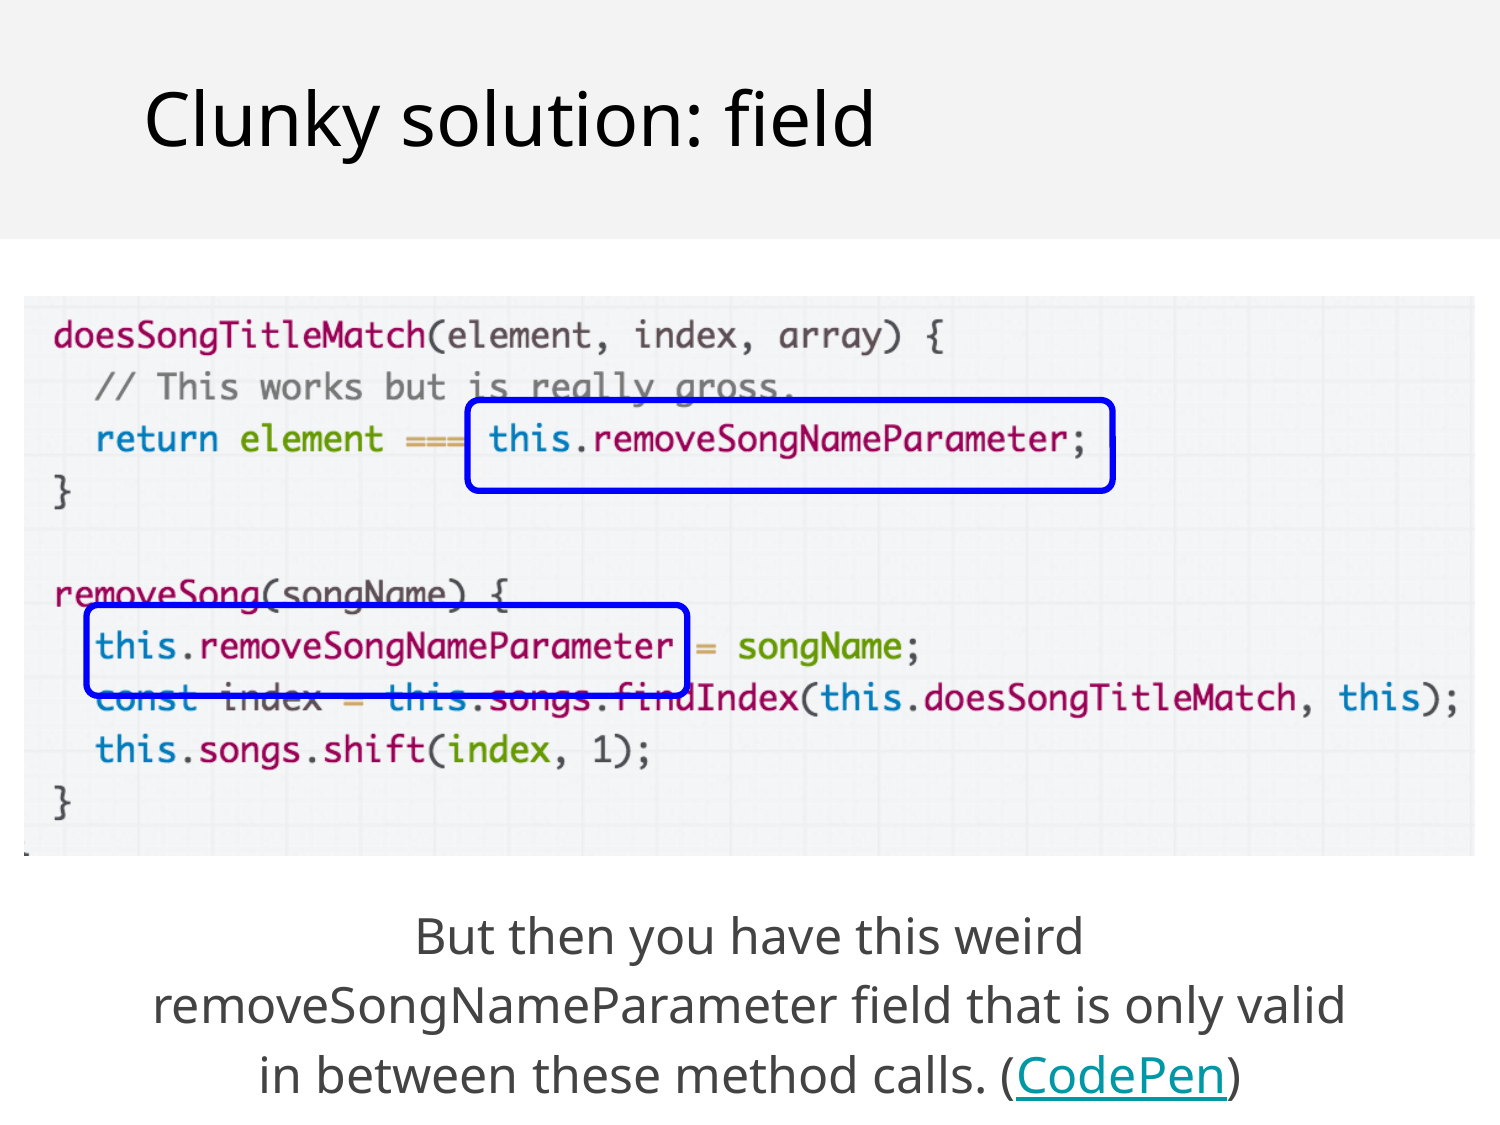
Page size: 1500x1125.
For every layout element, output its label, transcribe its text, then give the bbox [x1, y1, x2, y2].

list But then you have this weird removeSongNameParameter field that is only valid in between these method calls. (CodePen) [122, 880, 1378, 1066]
picture [24, 296, 1475, 856]
title Clunky solution: field [128, 56, 1372, 183]
